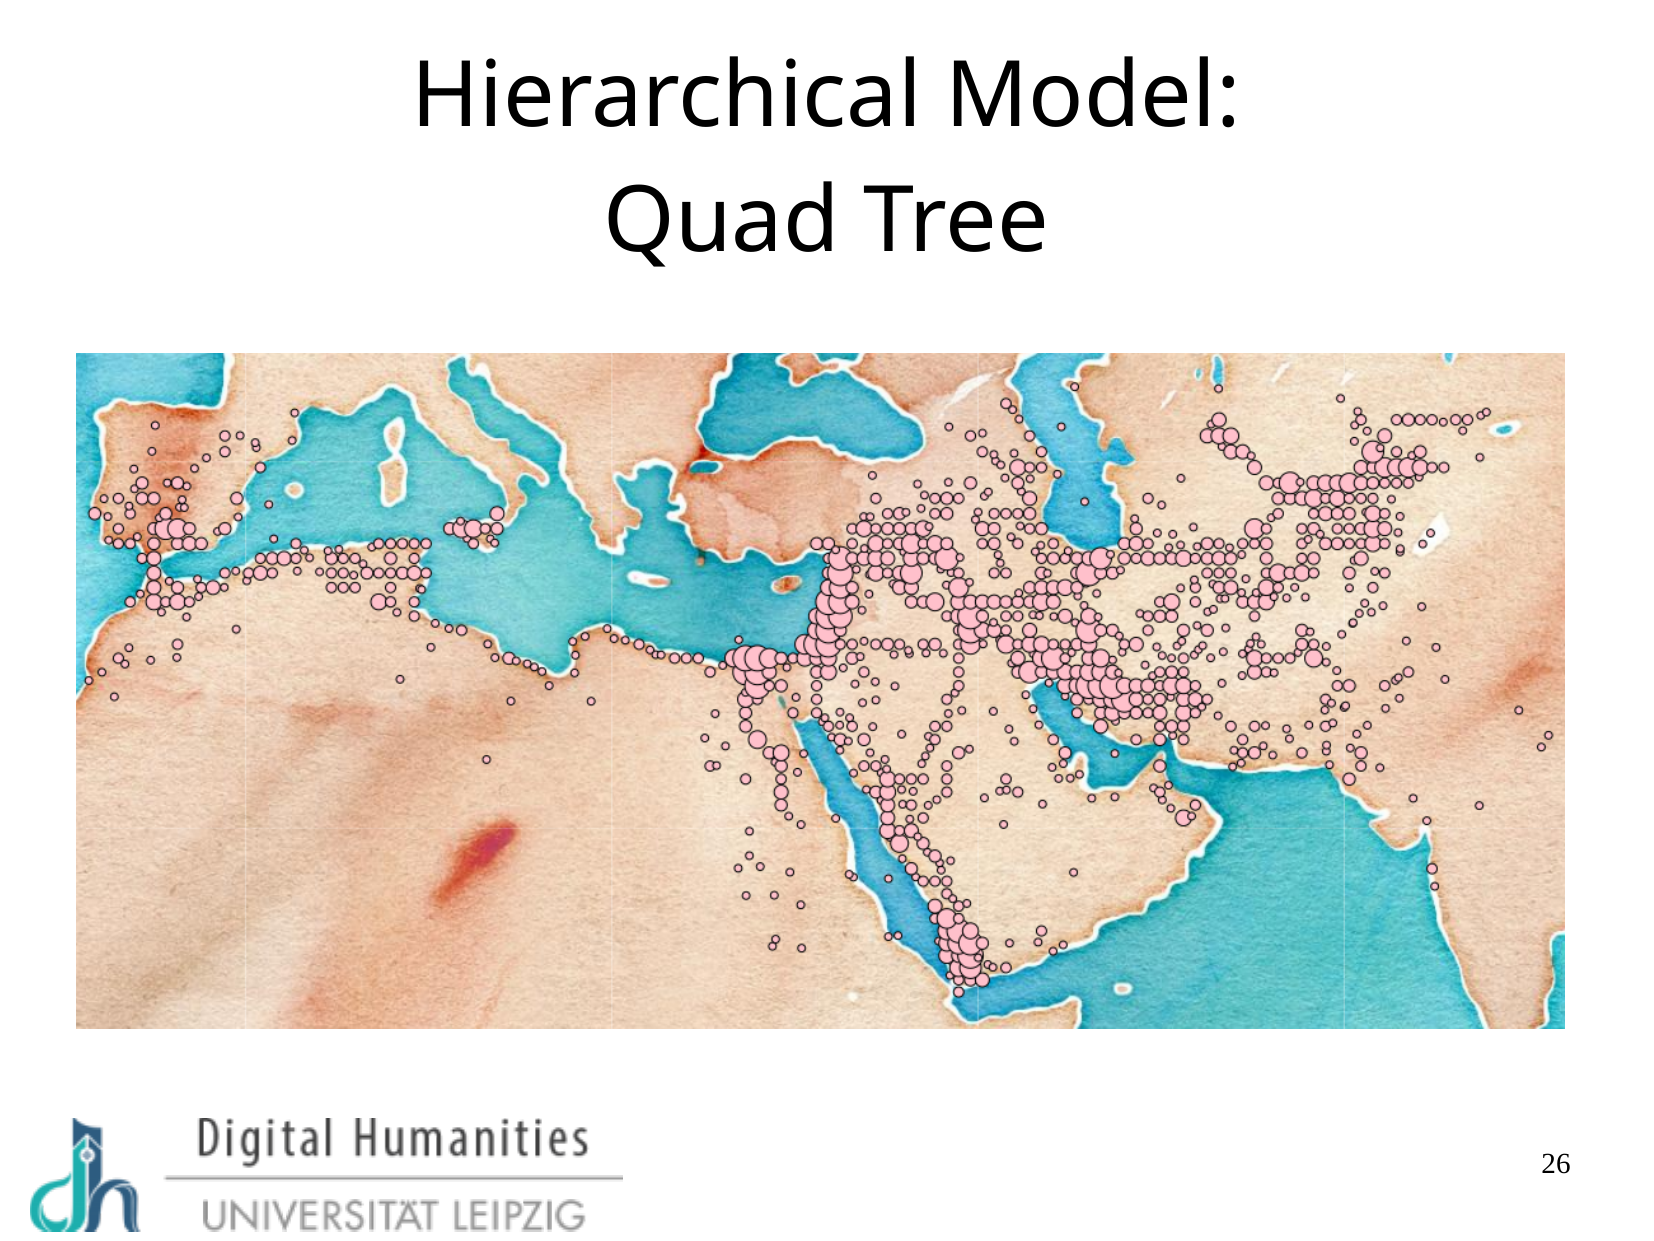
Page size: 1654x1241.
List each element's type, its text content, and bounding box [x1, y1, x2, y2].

picture [76, 353, 1565, 1029]
title Hierarchical Model: Quad Tree [82, 25, 1571, 281]
picture [30, 1118, 623, 1232]
